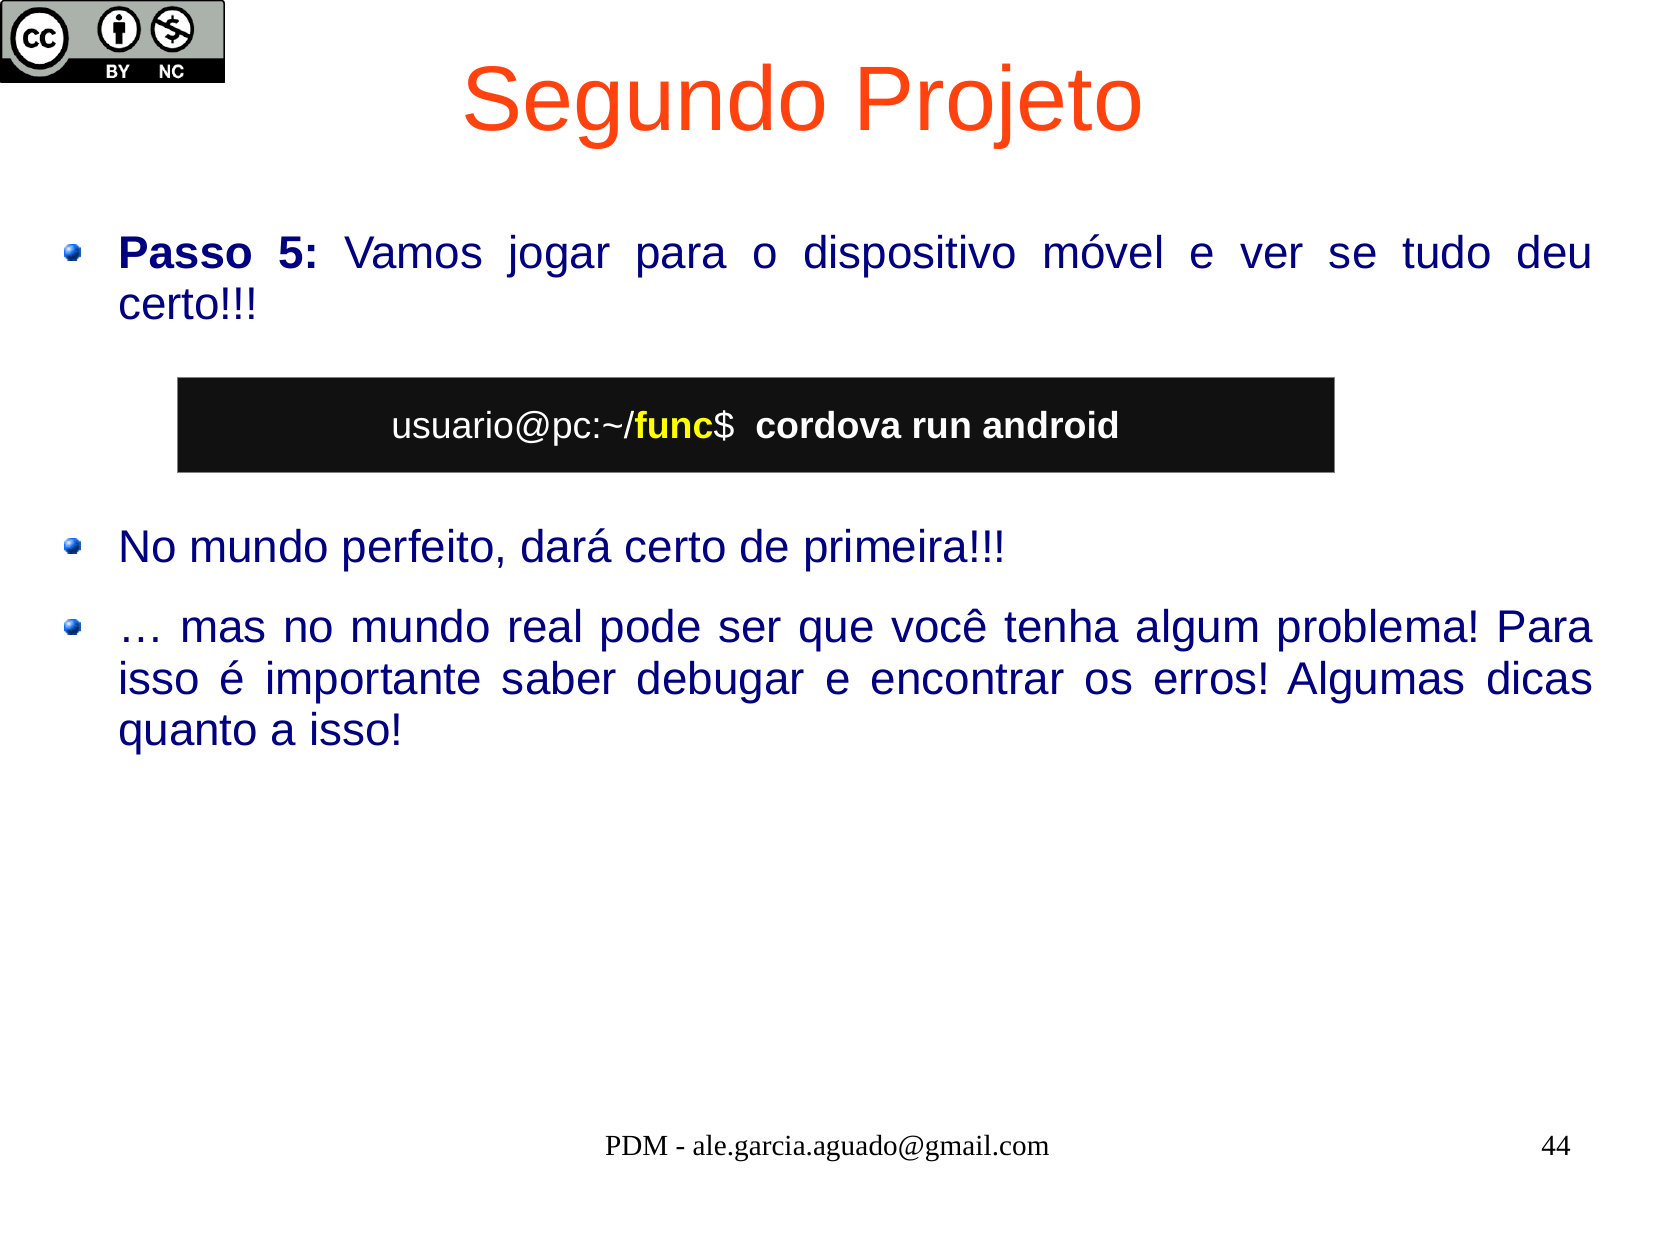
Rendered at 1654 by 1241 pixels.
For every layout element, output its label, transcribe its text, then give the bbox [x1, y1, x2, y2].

text_box usuario@pc:~/func$ cordova run android [177, 377, 1335, 473]
title Segundo Projeto [59, 31, 1548, 166]
list Passo 5: Vamos jogar para o dispositivo móvel e ver se tudo deu certo!!! No mundo perfeito, dará certo de primeira!!! … mas no mundo real pode ser que você tenha algum problema! Para isso é importante saber debugar e encontrar os erros! Algumas dicas quanto a isso! [47, 226, 1595, 1028]
picture [0, 0, 225, 83]
